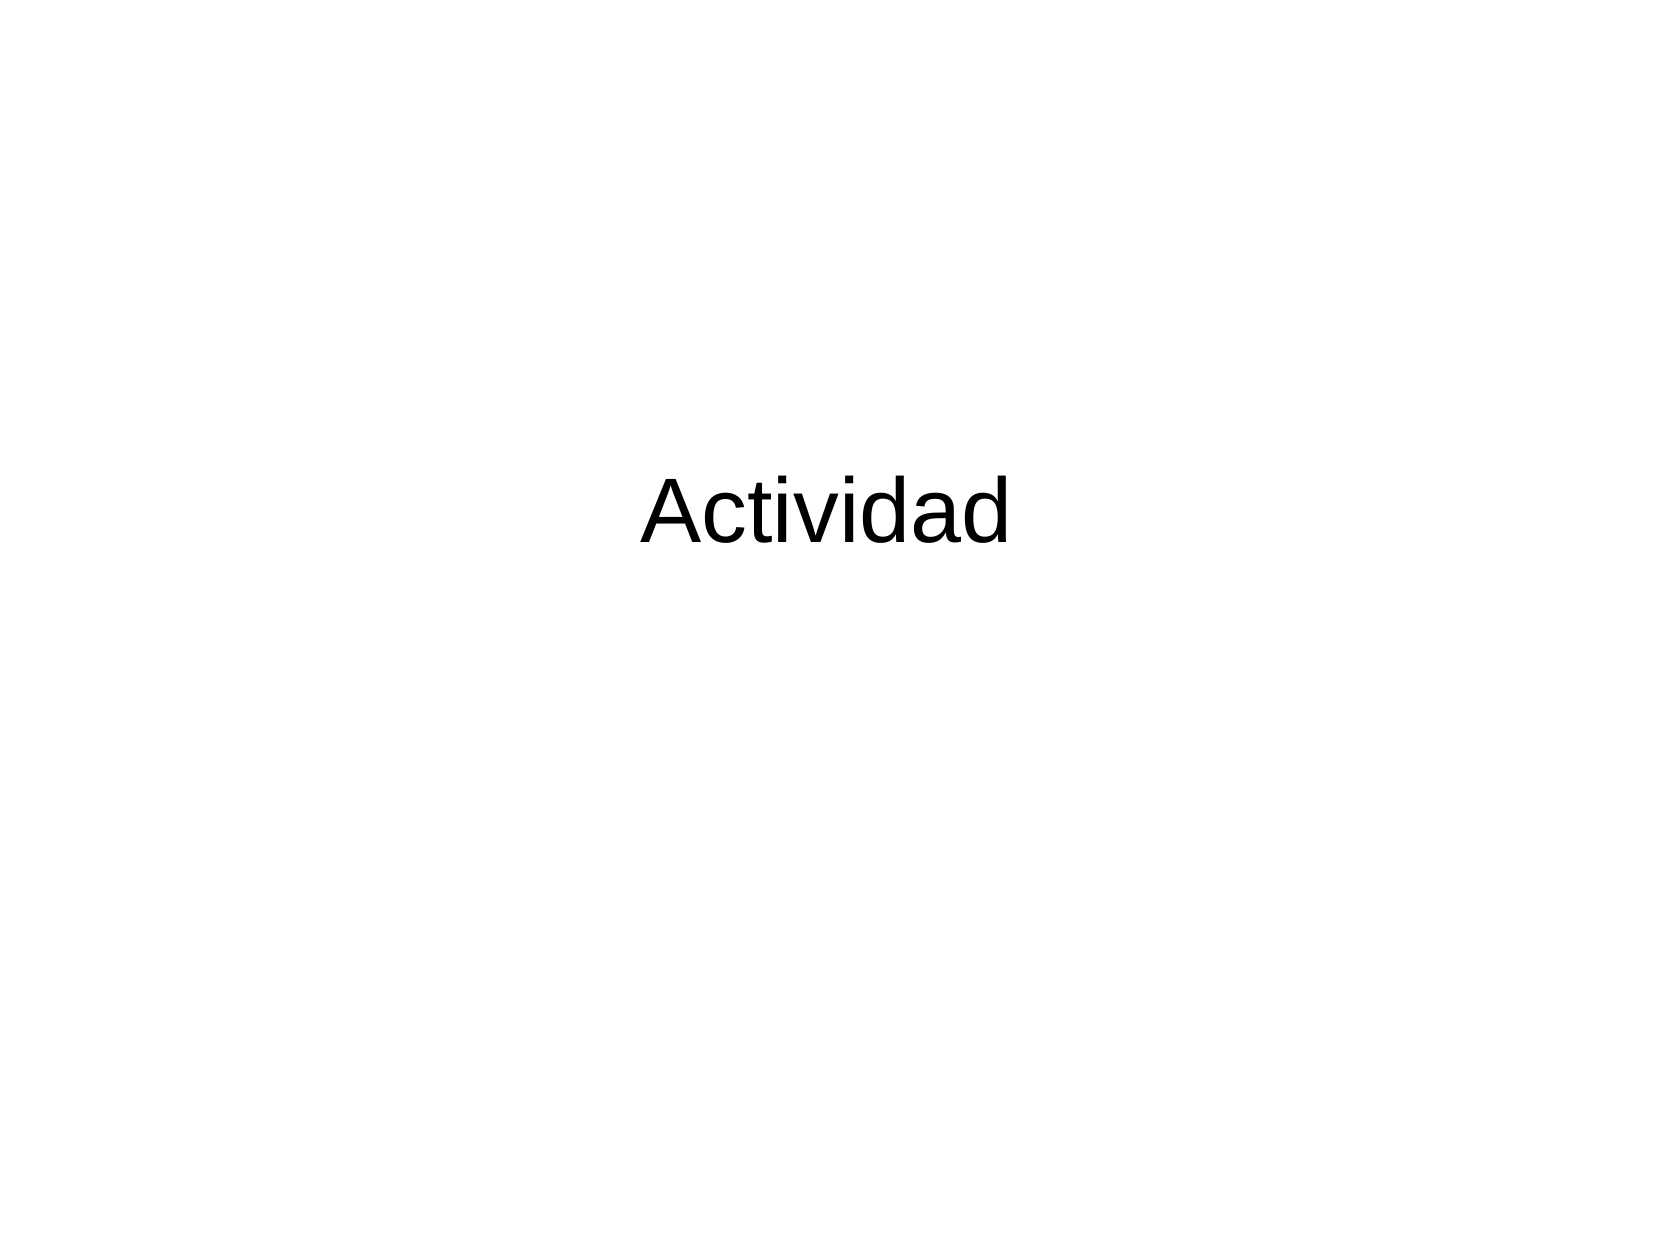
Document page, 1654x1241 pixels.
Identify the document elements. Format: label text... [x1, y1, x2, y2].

title Actividad [82, 407, 1571, 615]
